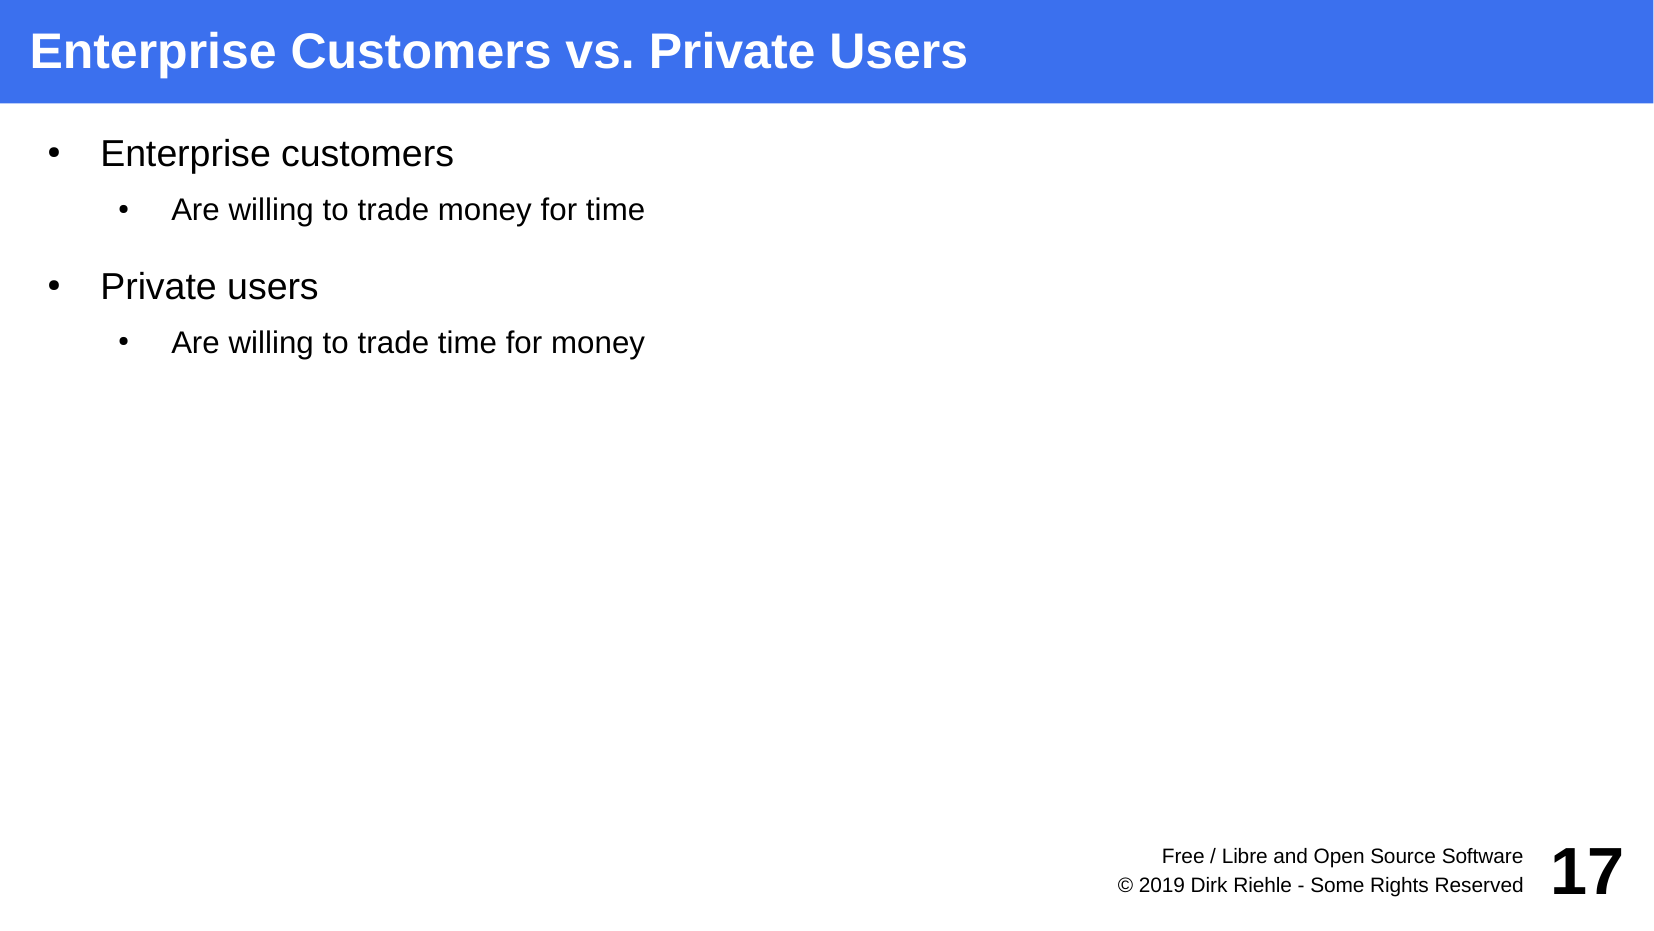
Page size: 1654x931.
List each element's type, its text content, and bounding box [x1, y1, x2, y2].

title Enterprise Customers vs. Private Users [0, 0, 1654, 104]
list Enterprise customers Are willing to trade money for time Private users Are willing to trade time for money [29, 132, 1625, 813]
